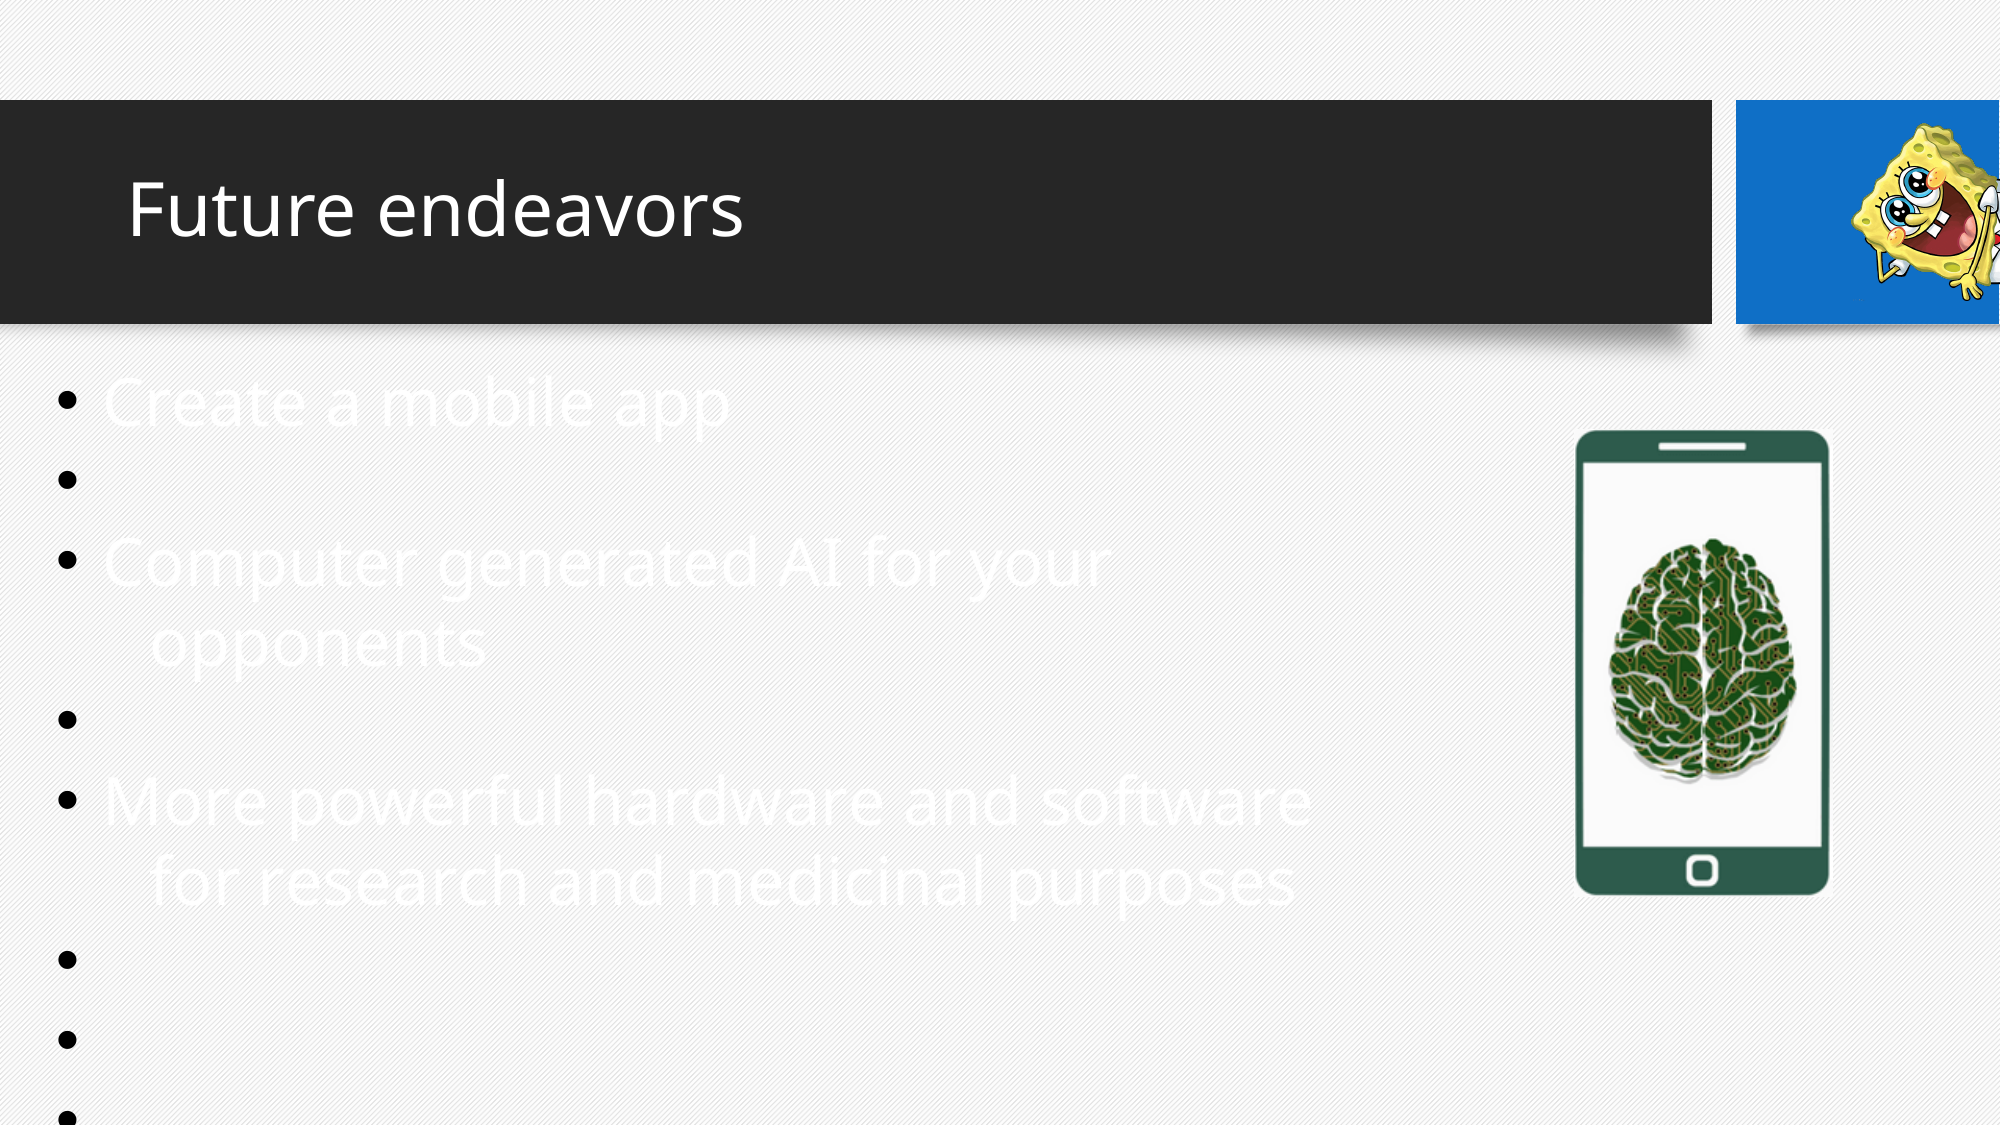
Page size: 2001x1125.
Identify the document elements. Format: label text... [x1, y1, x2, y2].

picture [1851, 123, 2000, 301]
title Future endeavors [111, 123, 1689, 301]
picture [1574, 429, 1833, 897]
text_box Create a mobile app Computer generated AI for your opponents More powerful hardware and software for research and medicinal purposes [40, 351, 1387, 1125]
